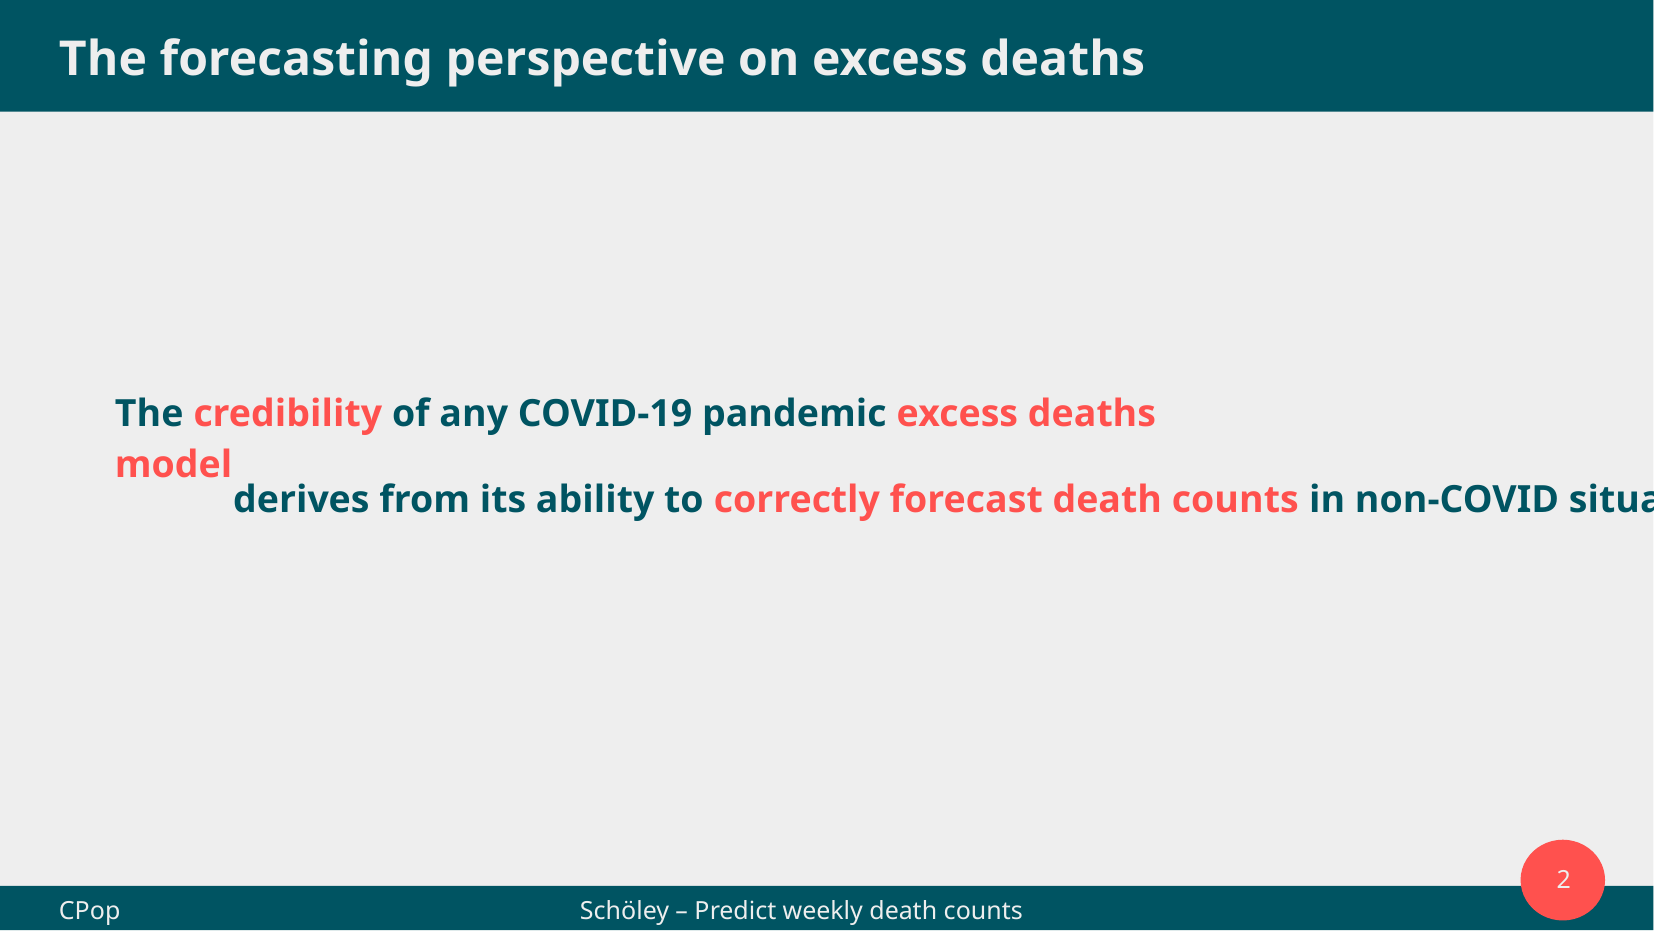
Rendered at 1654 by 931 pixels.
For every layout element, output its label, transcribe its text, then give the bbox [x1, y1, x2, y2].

text_box The credibility of any COVID-19 pandemic excess deaths model [100, 379, 1200, 451]
title The forecasting perspective on excess deaths [58, 0, 1595, 116]
text_box derives from its ability to correctly forecast death counts in non-COVID situations [218, 465, 1617, 530]
